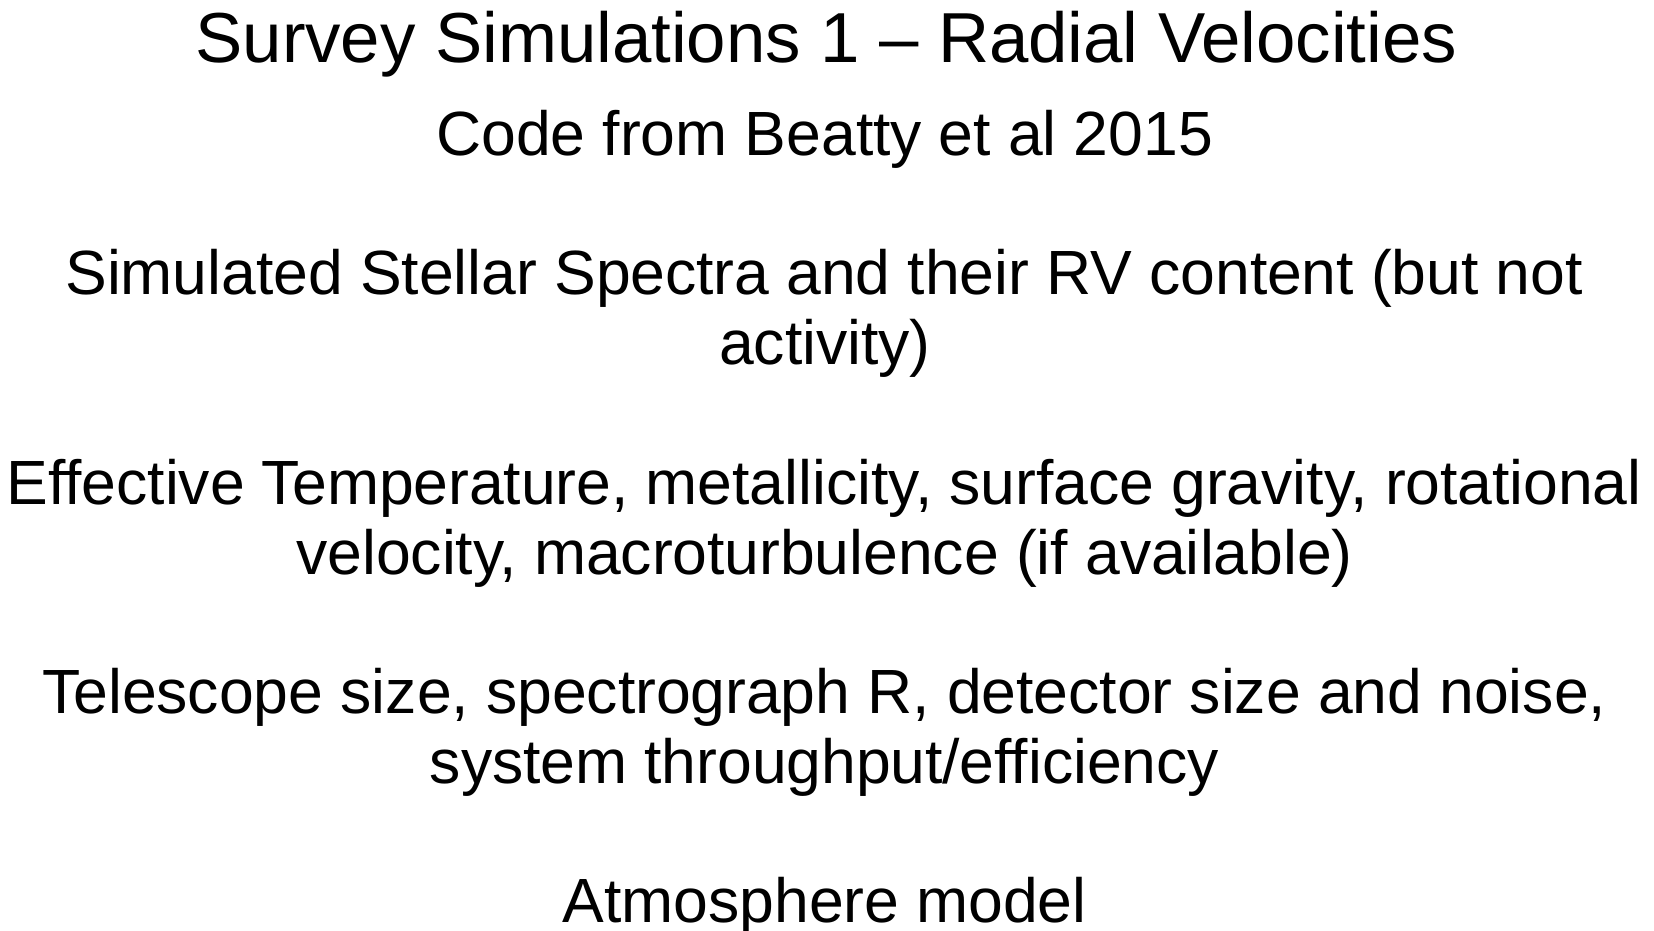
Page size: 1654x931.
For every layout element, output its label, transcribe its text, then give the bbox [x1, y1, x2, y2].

title Survey Simulations 1 – Radial Velocities [0, 0, 1654, 78]
text_box Code from Beatty et al 2015 Simulated Stellar Spectra and their RV content (but not activity) Effective Temperature, metallicity, surface gravity, rotational velocity, macroturbulence (if available) Telescope size, spectrograph R, detector size and noise, system throughput/efficiency Atmosphere model [0, 99, 1651, 931]
